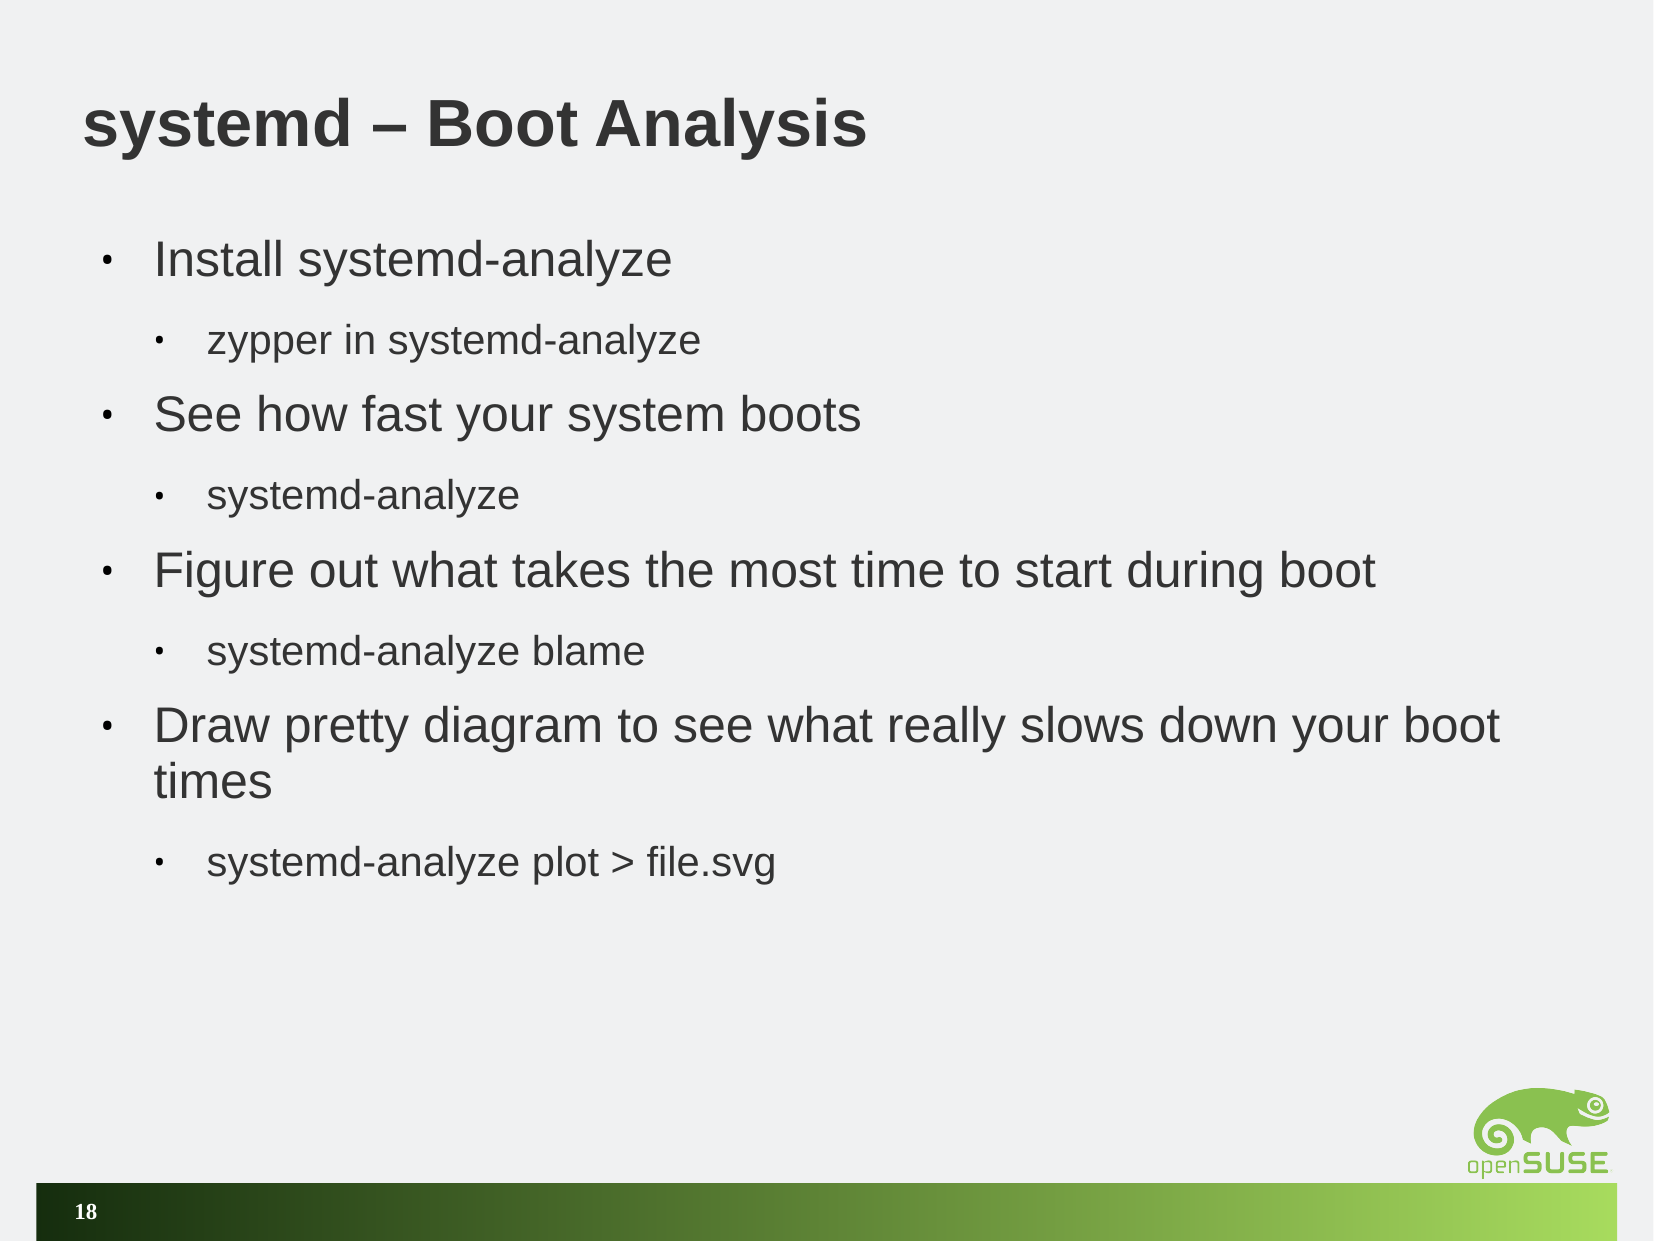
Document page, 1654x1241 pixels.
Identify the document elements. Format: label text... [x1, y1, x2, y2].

list Install systemd-analyze zypper in systemd-analyze See how fast your system boots systemd-analyze Figure out what takes the most time to start during boot systemd-analyze blame Draw pretty diagram to see what really slows down your boot times systemd-analyze plot > file.svg [82, 231, 1571, 951]
picture [0, 0, 1654, 1241]
title systemd – Boot Analysis [82, 49, 1571, 198]
